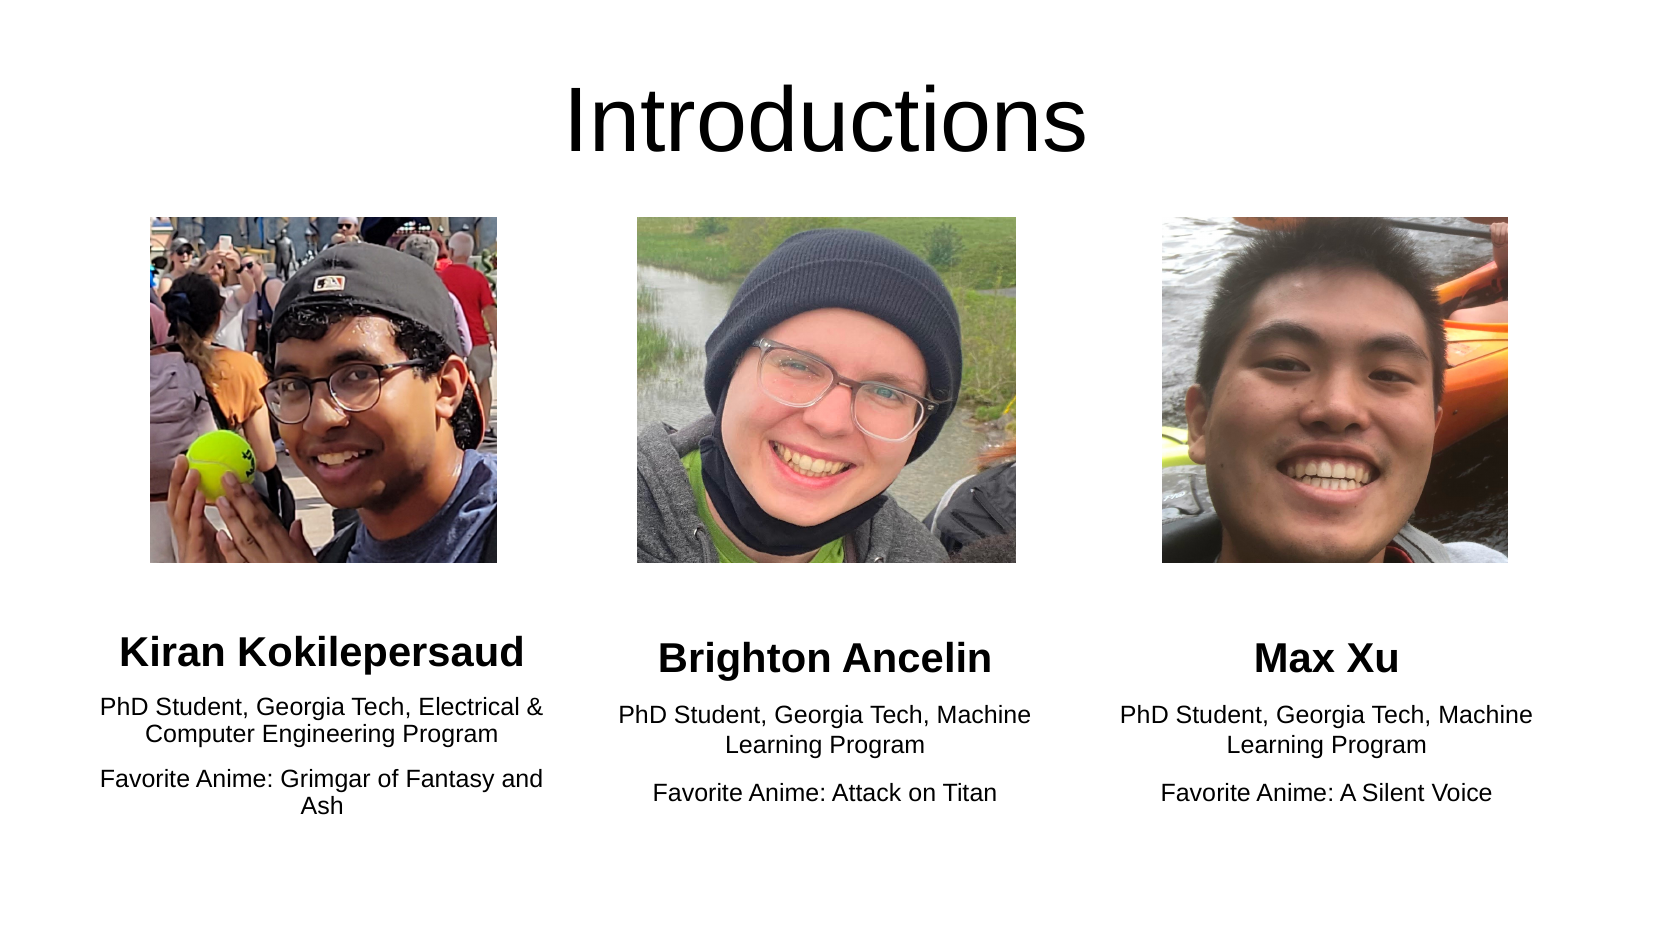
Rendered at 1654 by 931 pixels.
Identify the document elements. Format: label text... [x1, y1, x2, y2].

picture [637, 217, 1016, 563]
list Kiran Kokilepersaud PhD Student, Georgia Tech, Electrical & Computer Engineering Program Favorite Anime: Grimgar of Fantasy and Ash [82, 630, 562, 826]
list Brighton Ancelin PhD Student, Georgia Tech, Machine Learning Program Favorite Anime: Attack on Titan [585, 630, 1065, 826]
picture [150, 217, 497, 563]
list Max Xu PhD Student, Georgia Tech, Machine Learning Program Favorite Anime: A Silent Voice [1087, 630, 1567, 826]
picture [1162, 217, 1508, 563]
title Introductions [82, 37, 1571, 193]
